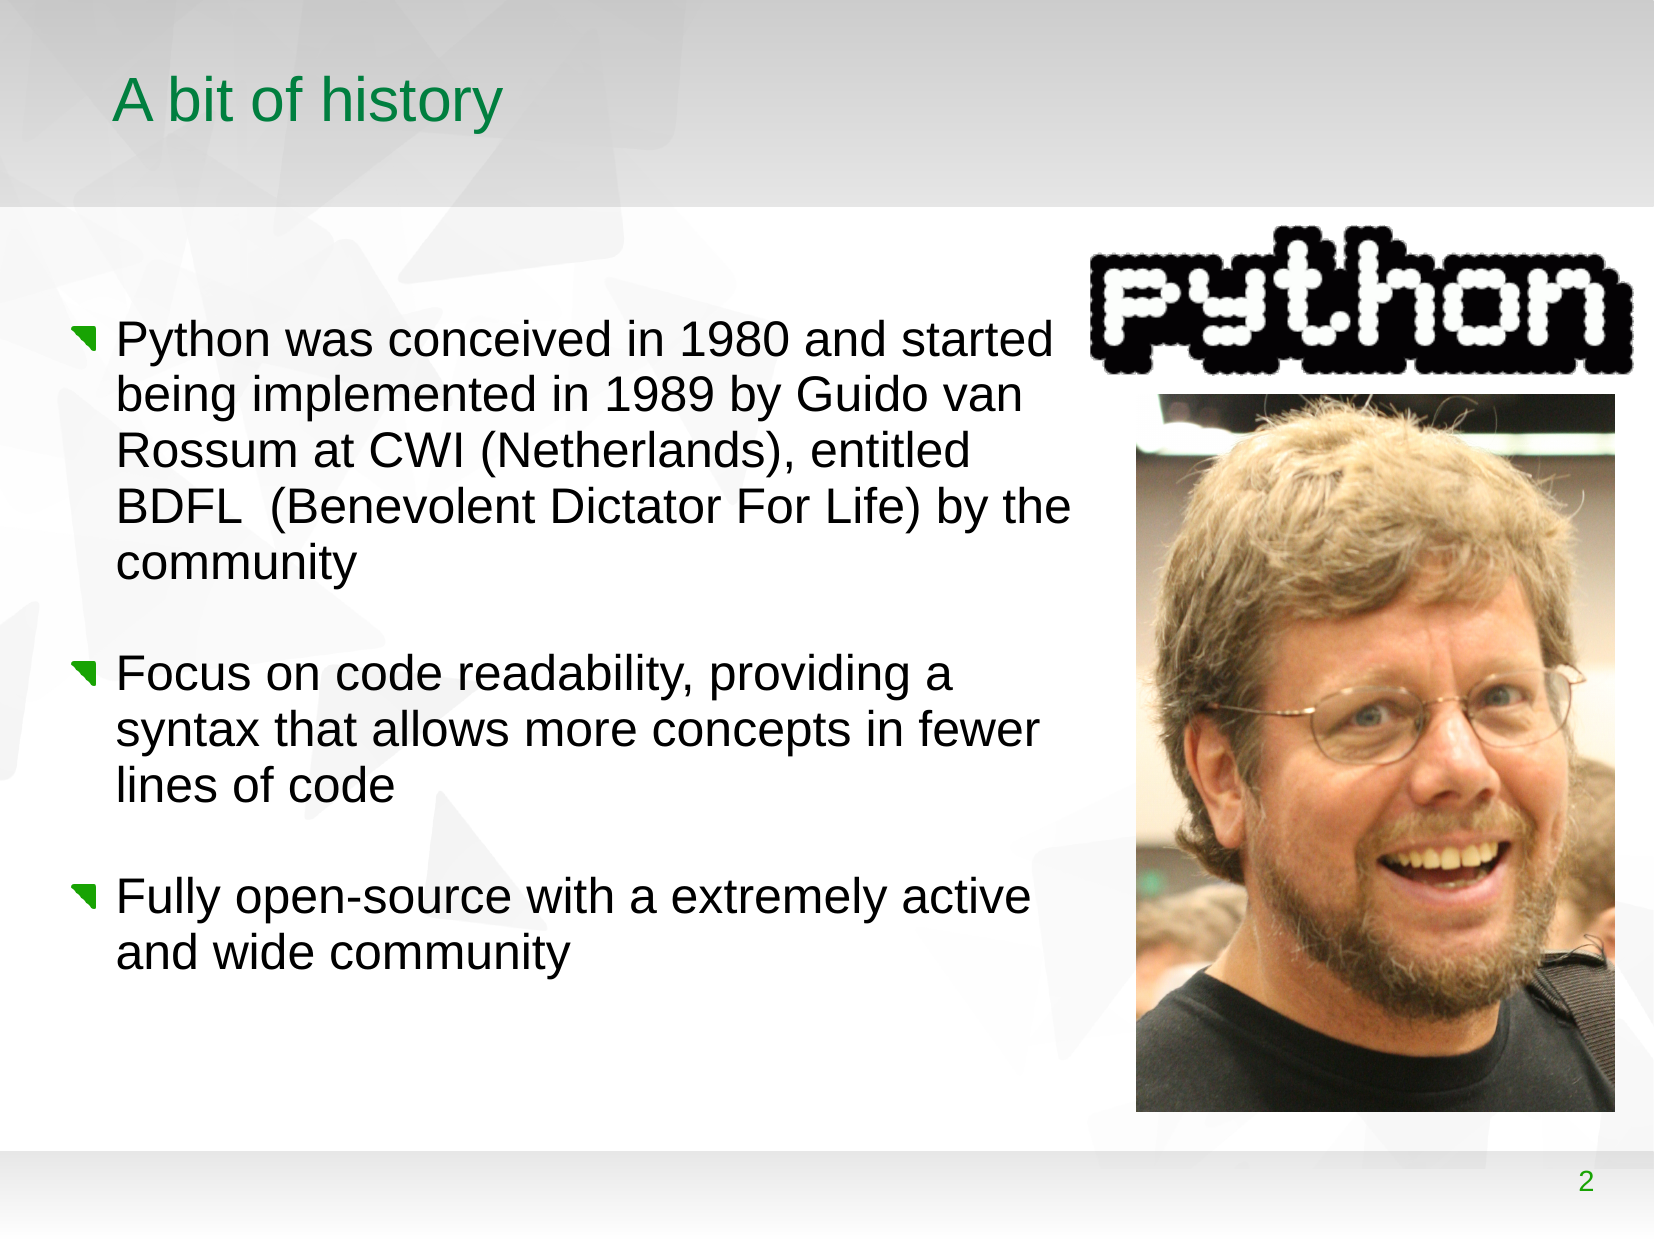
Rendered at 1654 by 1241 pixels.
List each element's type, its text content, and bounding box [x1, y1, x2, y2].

text_box Python was conceived in 1980 and started being implemented in 1989 by Guido van Rossum at CWI (Netherlands), entitled BDFL (Benevolent Dictator For Life) by the community Focus on code readability, providing a syntax that allows more concepts in fewer lines of code Fully open-source with a extremely active and wide community [57, 247, 1094, 1241]
picture [1089, 225, 1634, 376]
text_box A bit of history [97, 58, 1581, 143]
picture [0, 0, 783, 931]
picture [1094, 394, 1654, 1169]
